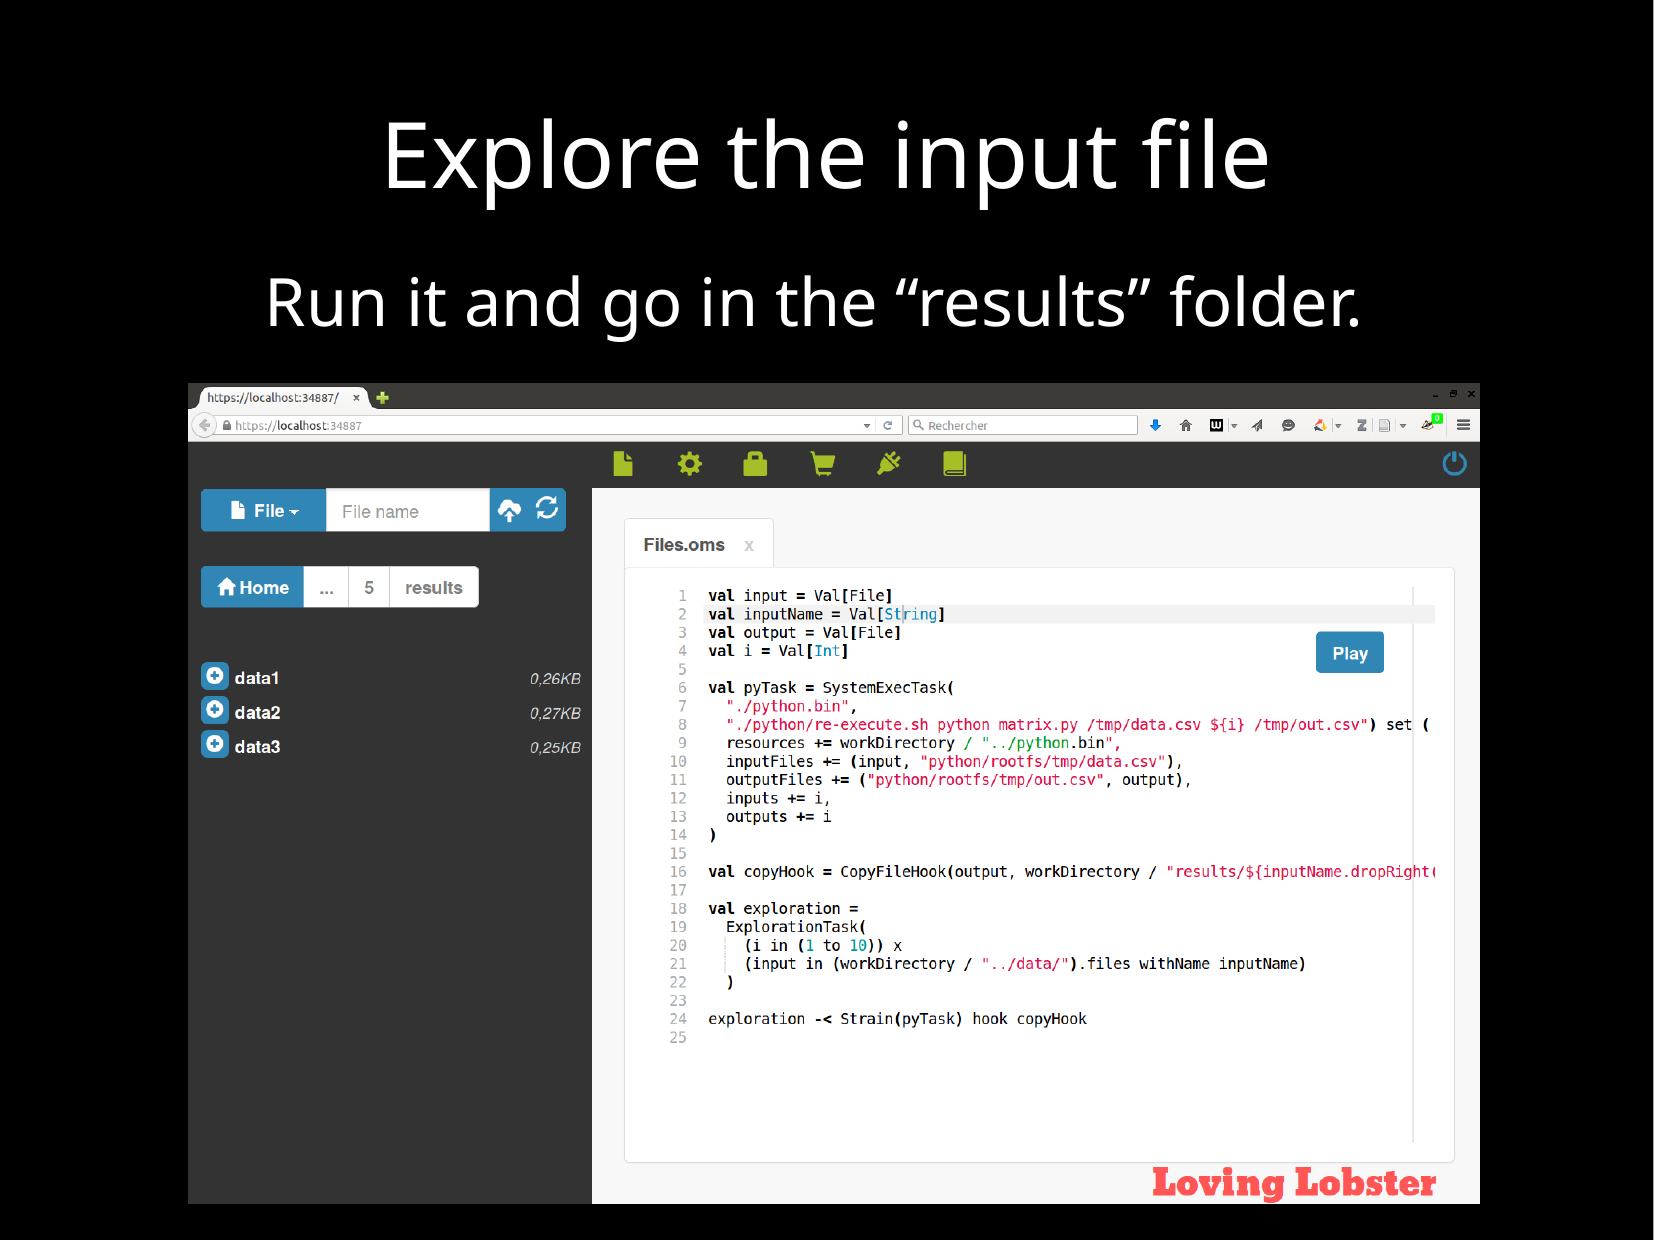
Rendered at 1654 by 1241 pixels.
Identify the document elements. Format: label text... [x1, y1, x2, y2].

title Explore the input file [82, 49, 1571, 257]
picture [188, 383, 1480, 1204]
list Run it and go in the “results” folder. [70, 255, 1559, 384]
